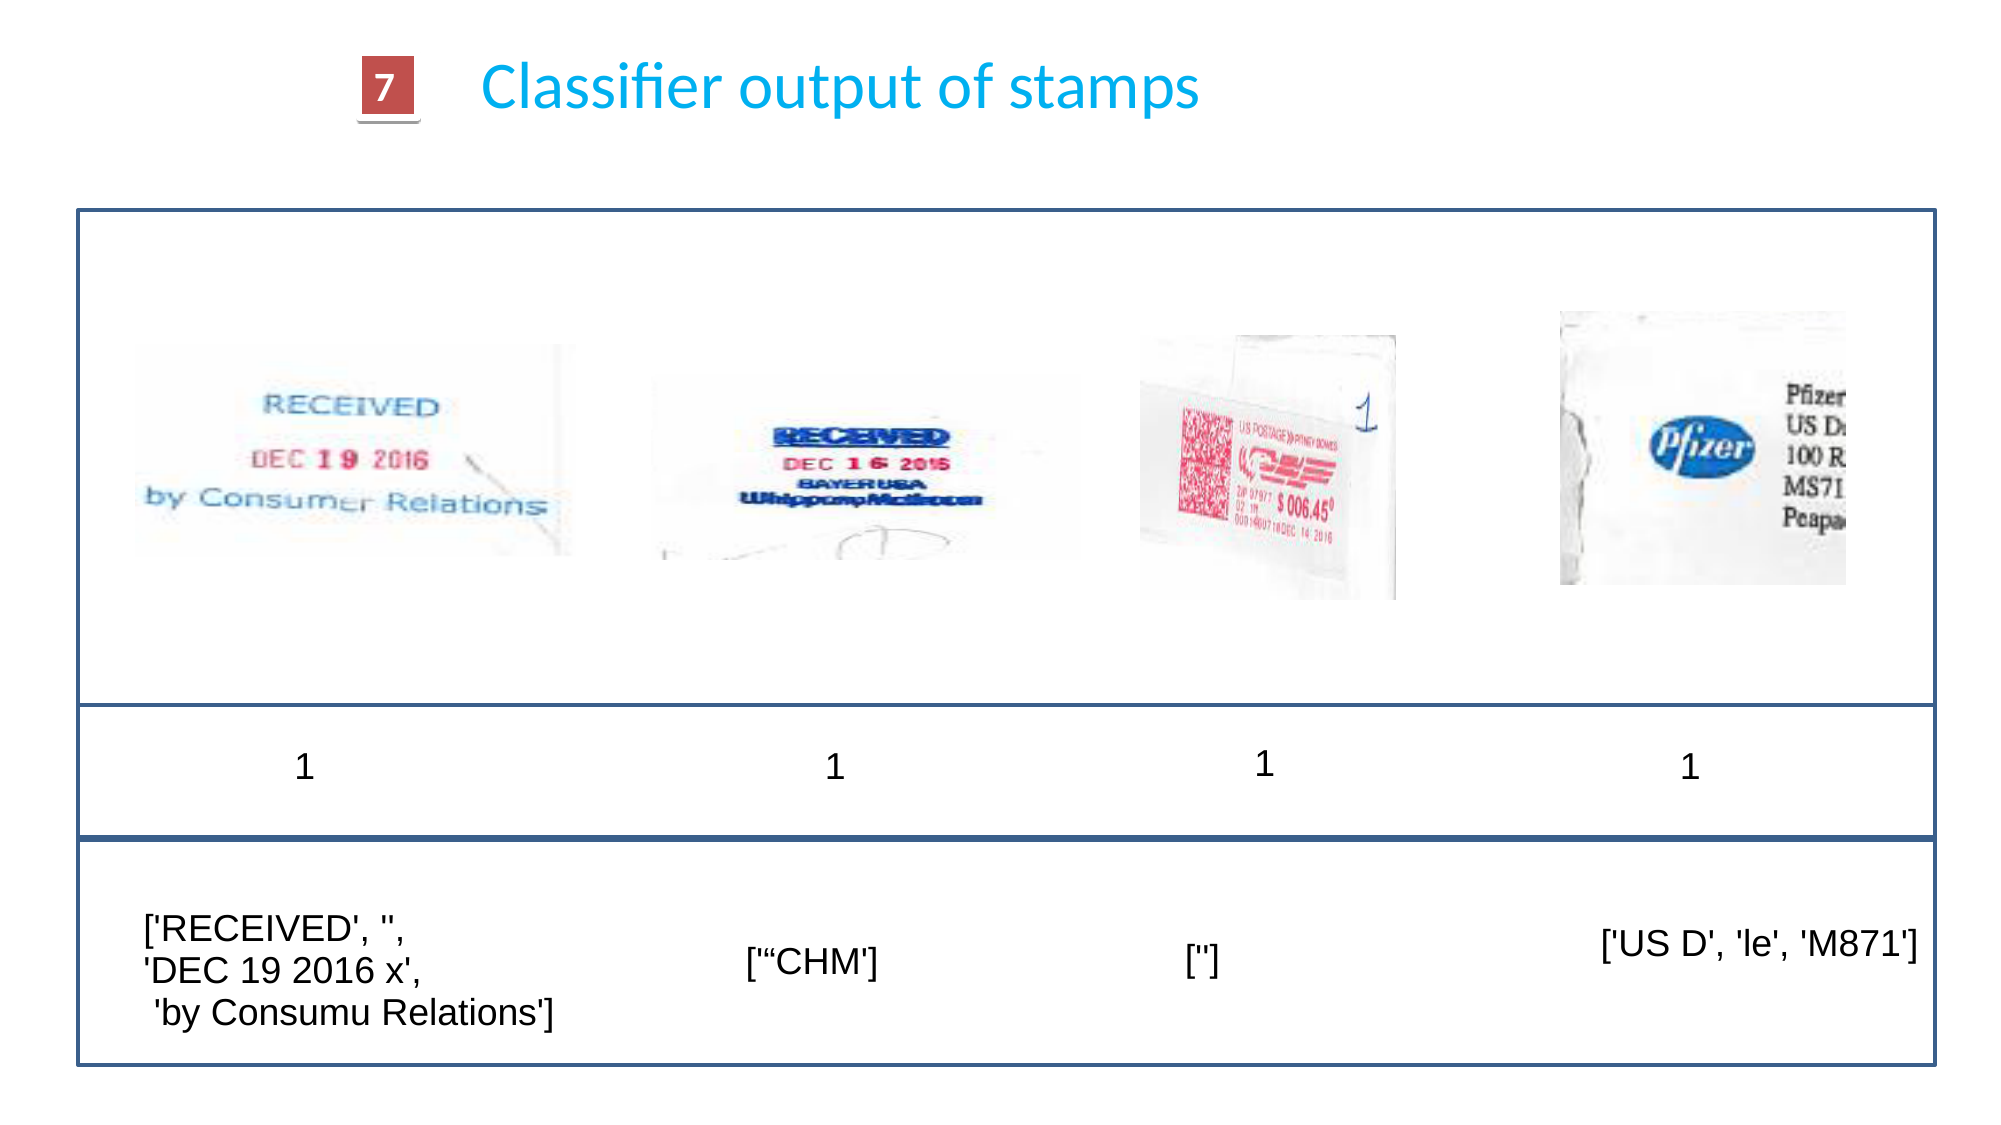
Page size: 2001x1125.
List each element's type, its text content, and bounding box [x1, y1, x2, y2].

picture [1560, 311, 1846, 586]
text_box ['RECEIVED', '', 'DEC 19 2016 x', 'by Consumu Relations'] [128, 900, 571, 1041]
picture [135, 344, 576, 571]
text_box 1 [810, 738, 886, 796]
text_box ['US D', 'le', 'M871'] [1585, 915, 1933, 972]
text_box 1 [1665, 738, 1741, 796]
picture [1140, 335, 1396, 601]
text_box ['“CHM'] [730, 933, 894, 991]
text_box 7 [359, 52, 418, 118]
text_box 1 [1239, 735, 1291, 792]
picture [651, 374, 1081, 560]
text_box [''] [1170, 930, 1236, 987]
text_box 1 [279, 738, 331, 796]
text_box Classifier output of stamps [331, 34, 1371, 130]
